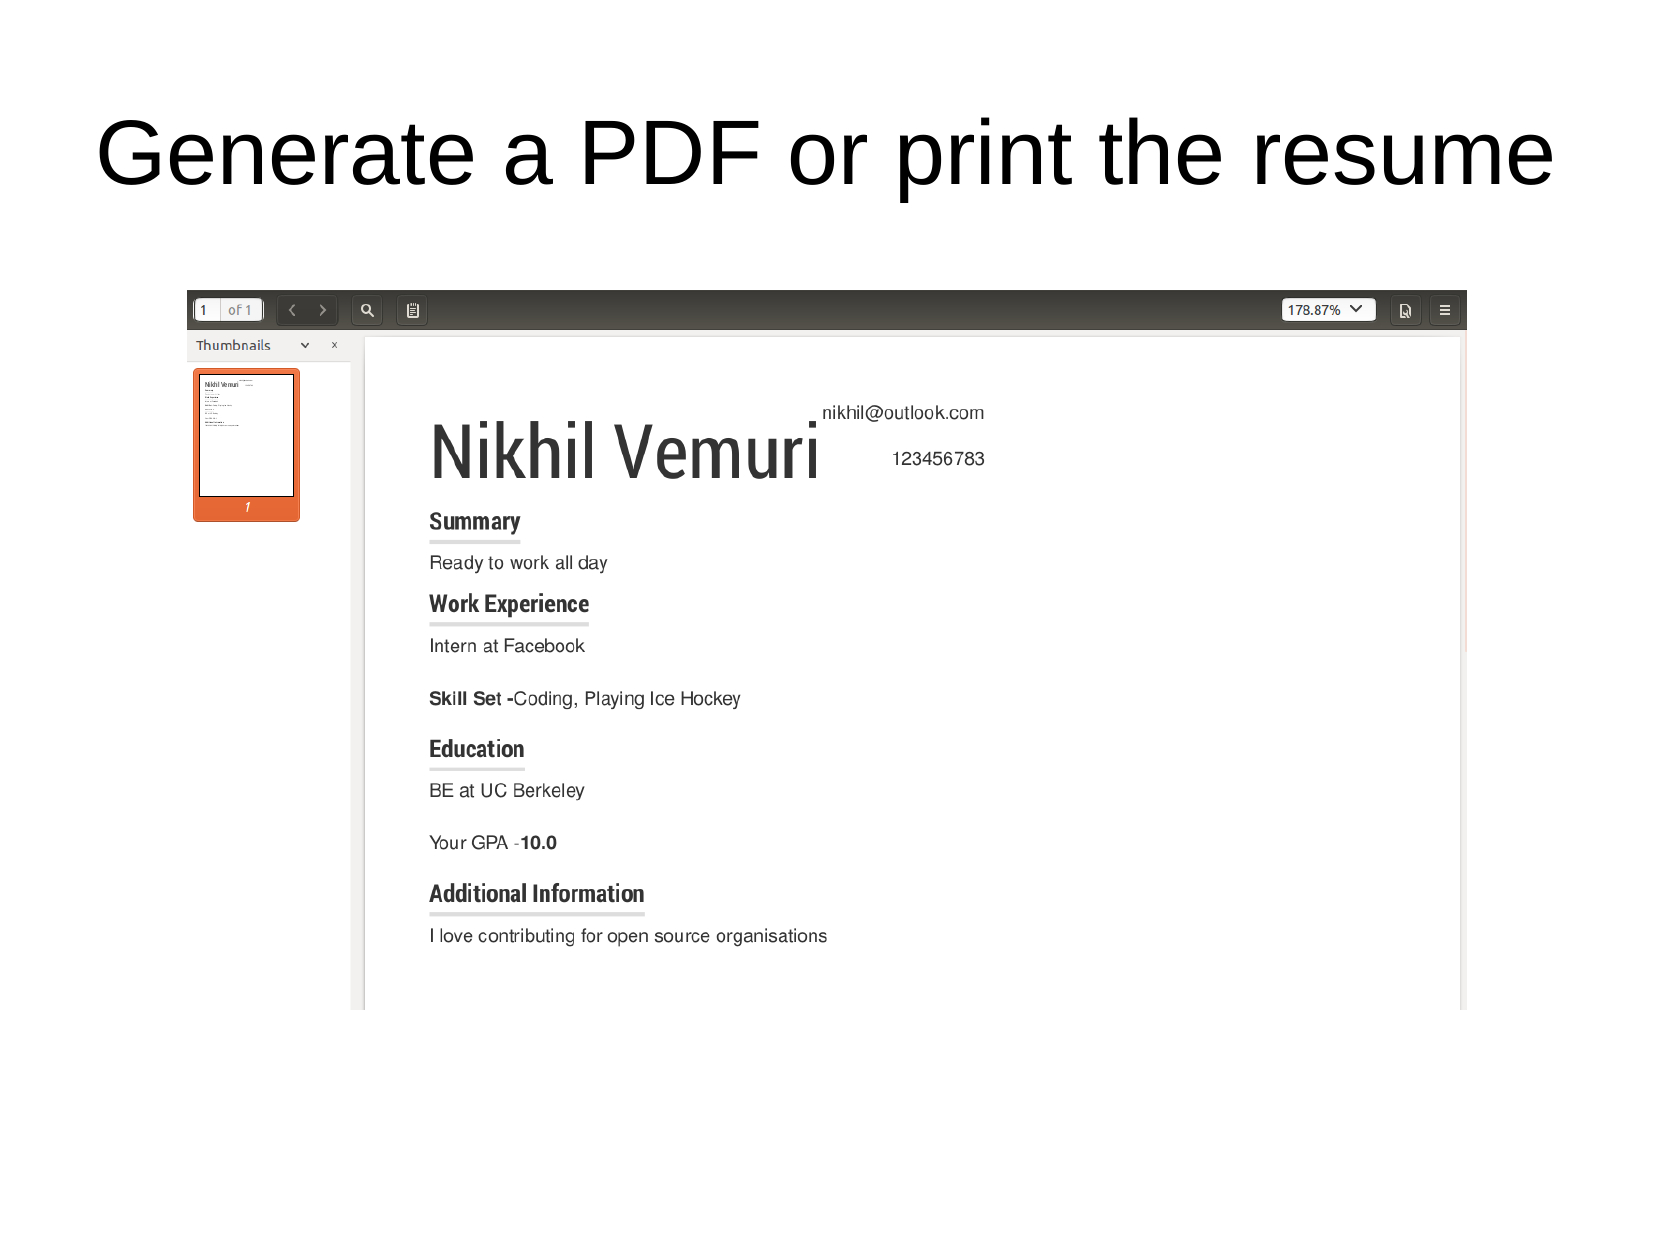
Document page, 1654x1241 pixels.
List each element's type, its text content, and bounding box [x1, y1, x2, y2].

title Generate a PDF or print the resume [82, 49, 1571, 257]
picture [187, 290, 1467, 1010]
